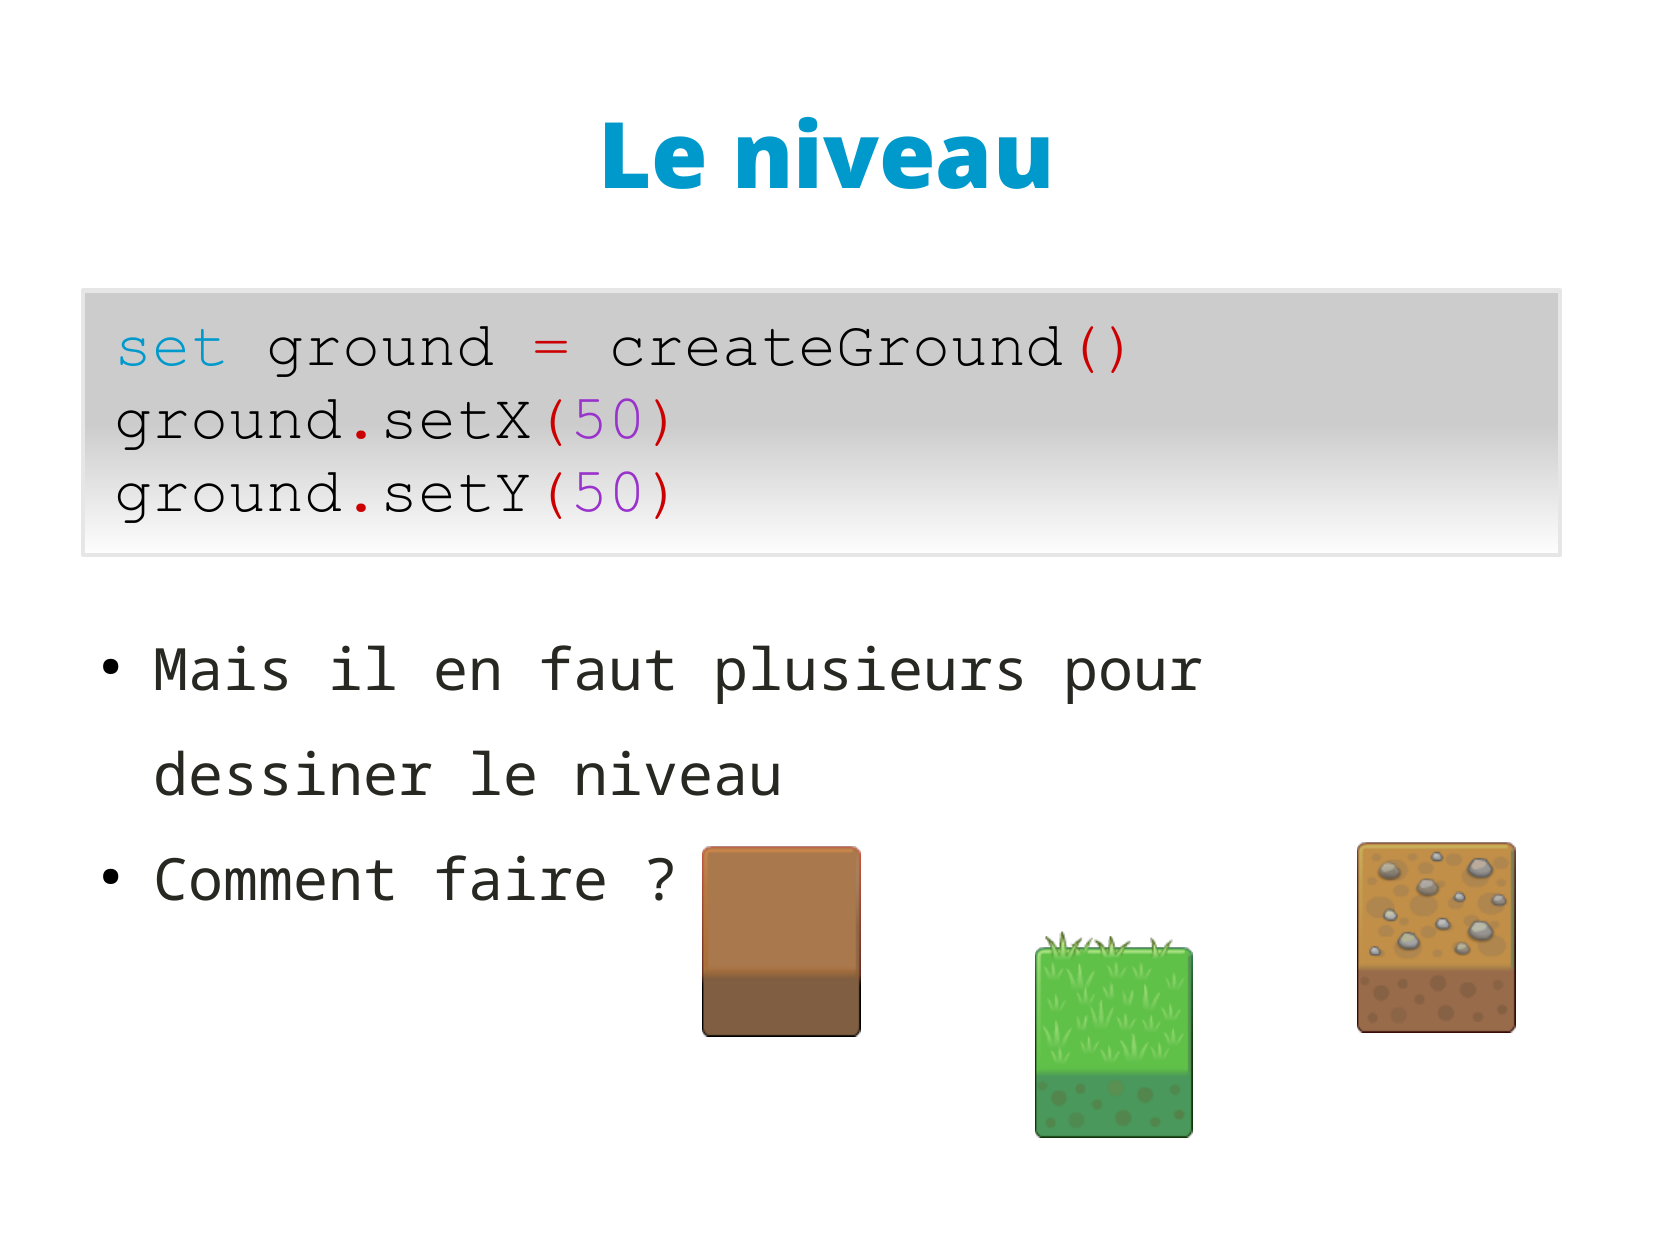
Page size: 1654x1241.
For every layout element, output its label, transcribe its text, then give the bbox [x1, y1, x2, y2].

picture [1357, 764, 1516, 1033]
list set ground = createGround() ground.setX(50) ground.setY(50) [82, 290, 1561, 556]
picture [702, 768, 861, 1037]
list Mais il en faut plusieurs pour dessiner le niveau Comment faire ? [82, 313, 1571, 1034]
picture [1035, 869, 1193, 1138]
title Le niveau [82, 49, 1571, 257]
